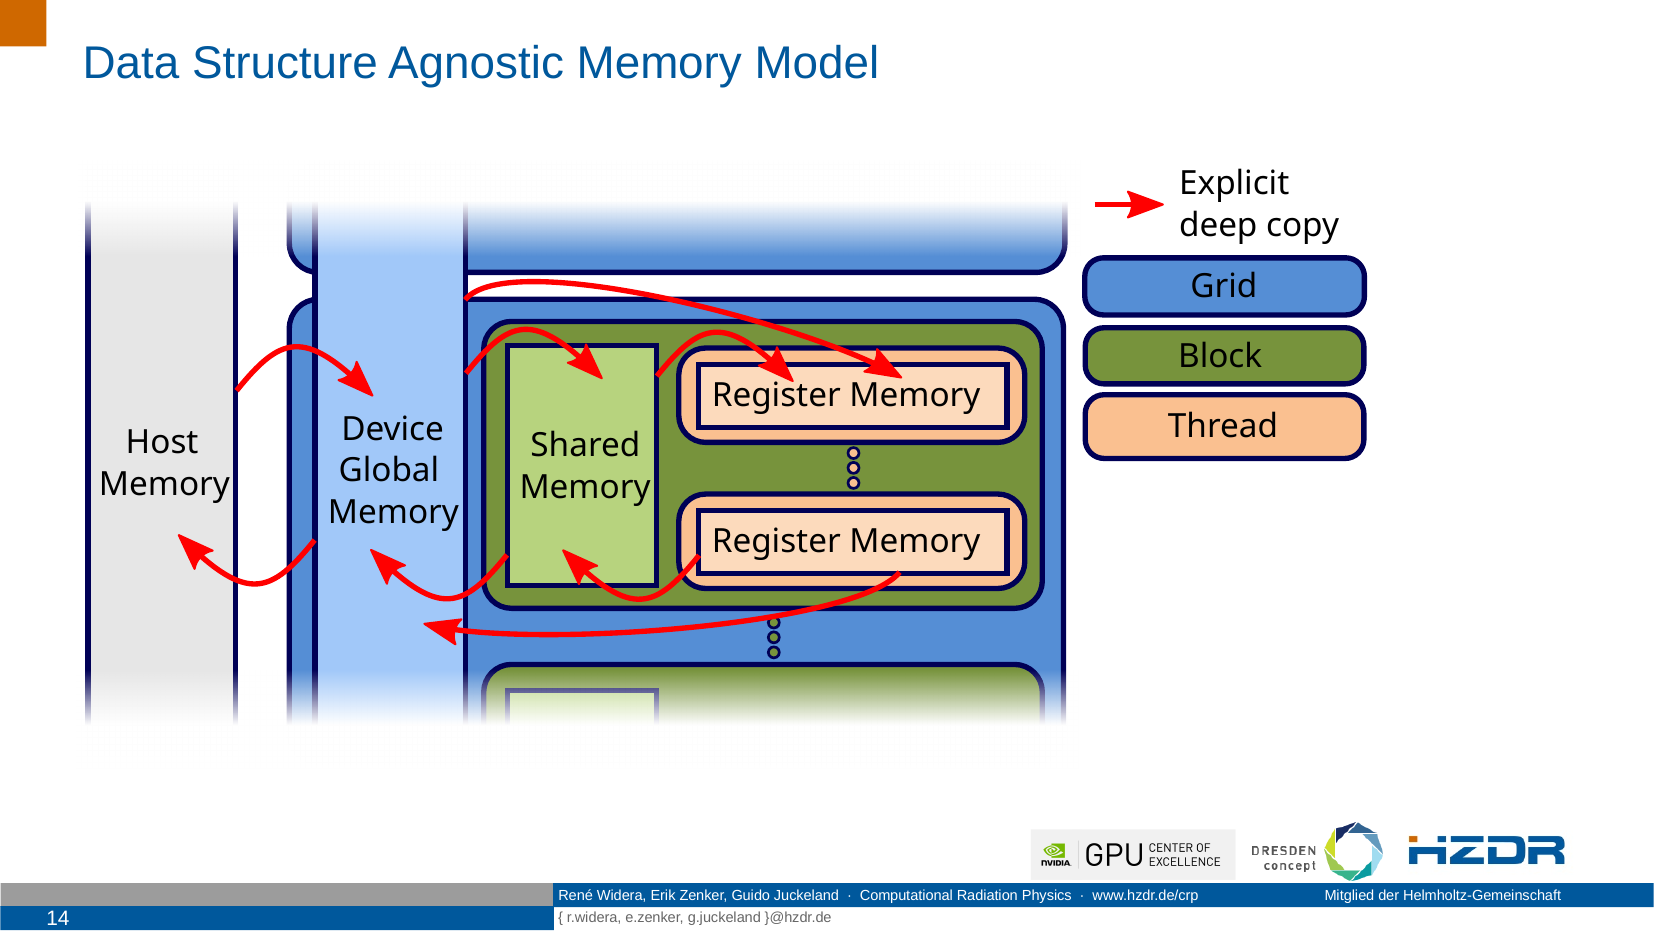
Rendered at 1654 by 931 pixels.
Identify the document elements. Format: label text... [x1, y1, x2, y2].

picture [1252, 822, 1383, 881]
picture [76, 160, 1368, 769]
title Data Structure Agnostic Memory Model [82, 37, 1571, 105]
picture [1386, 819, 1582, 881]
picture [1017, 815, 1249, 894]
